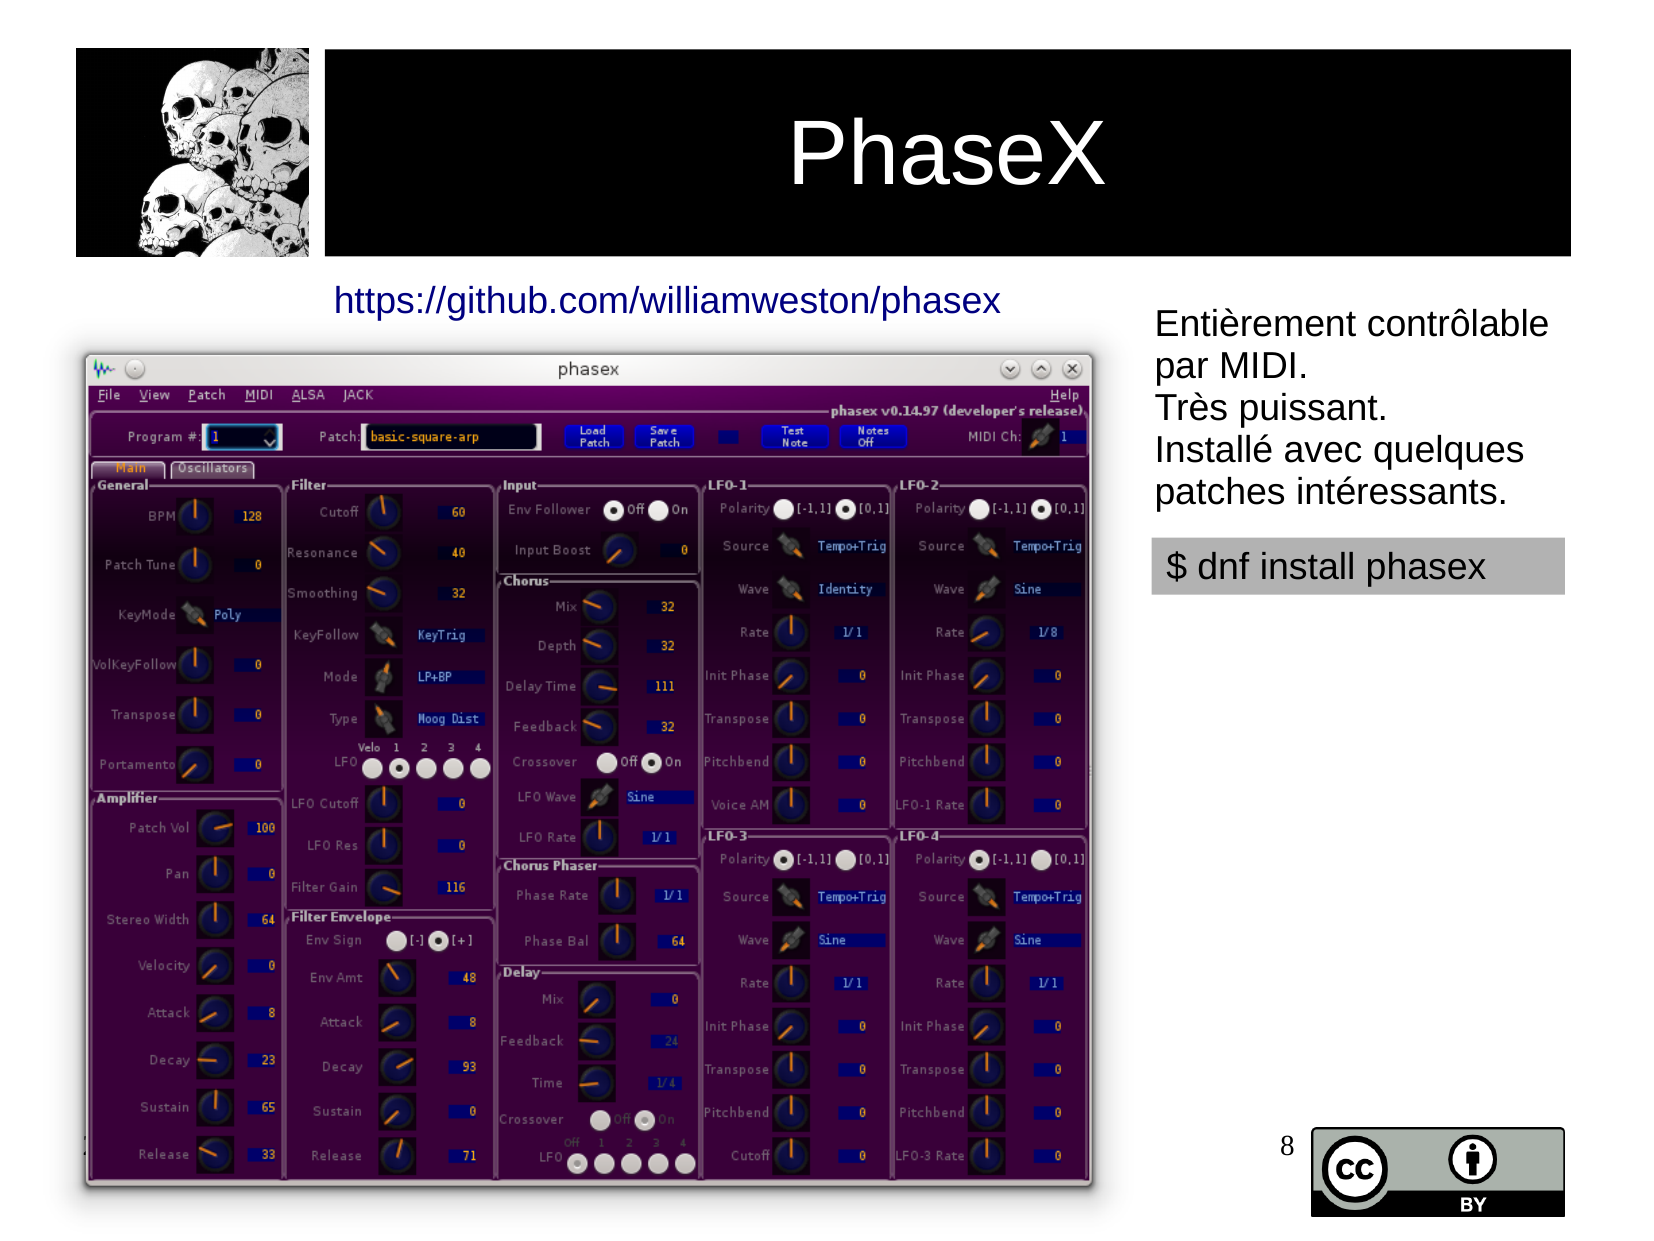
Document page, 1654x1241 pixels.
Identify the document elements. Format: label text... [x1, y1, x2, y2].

picture [32, 301, 1146, 1240]
picture [76, 48, 309, 257]
text_box Entièrement contrôlable par MIDI. Très puissant. Installé avec quelques patches intéressants. [1139, 294, 1565, 520]
title PhaseX [324, 49, 1571, 257]
text_box https://github.com/williamweston/phasex [318, 271, 1028, 329]
picture [1311, 1127, 1565, 1217]
text_box $ dnf install phasex [1151, 537, 1565, 595]
